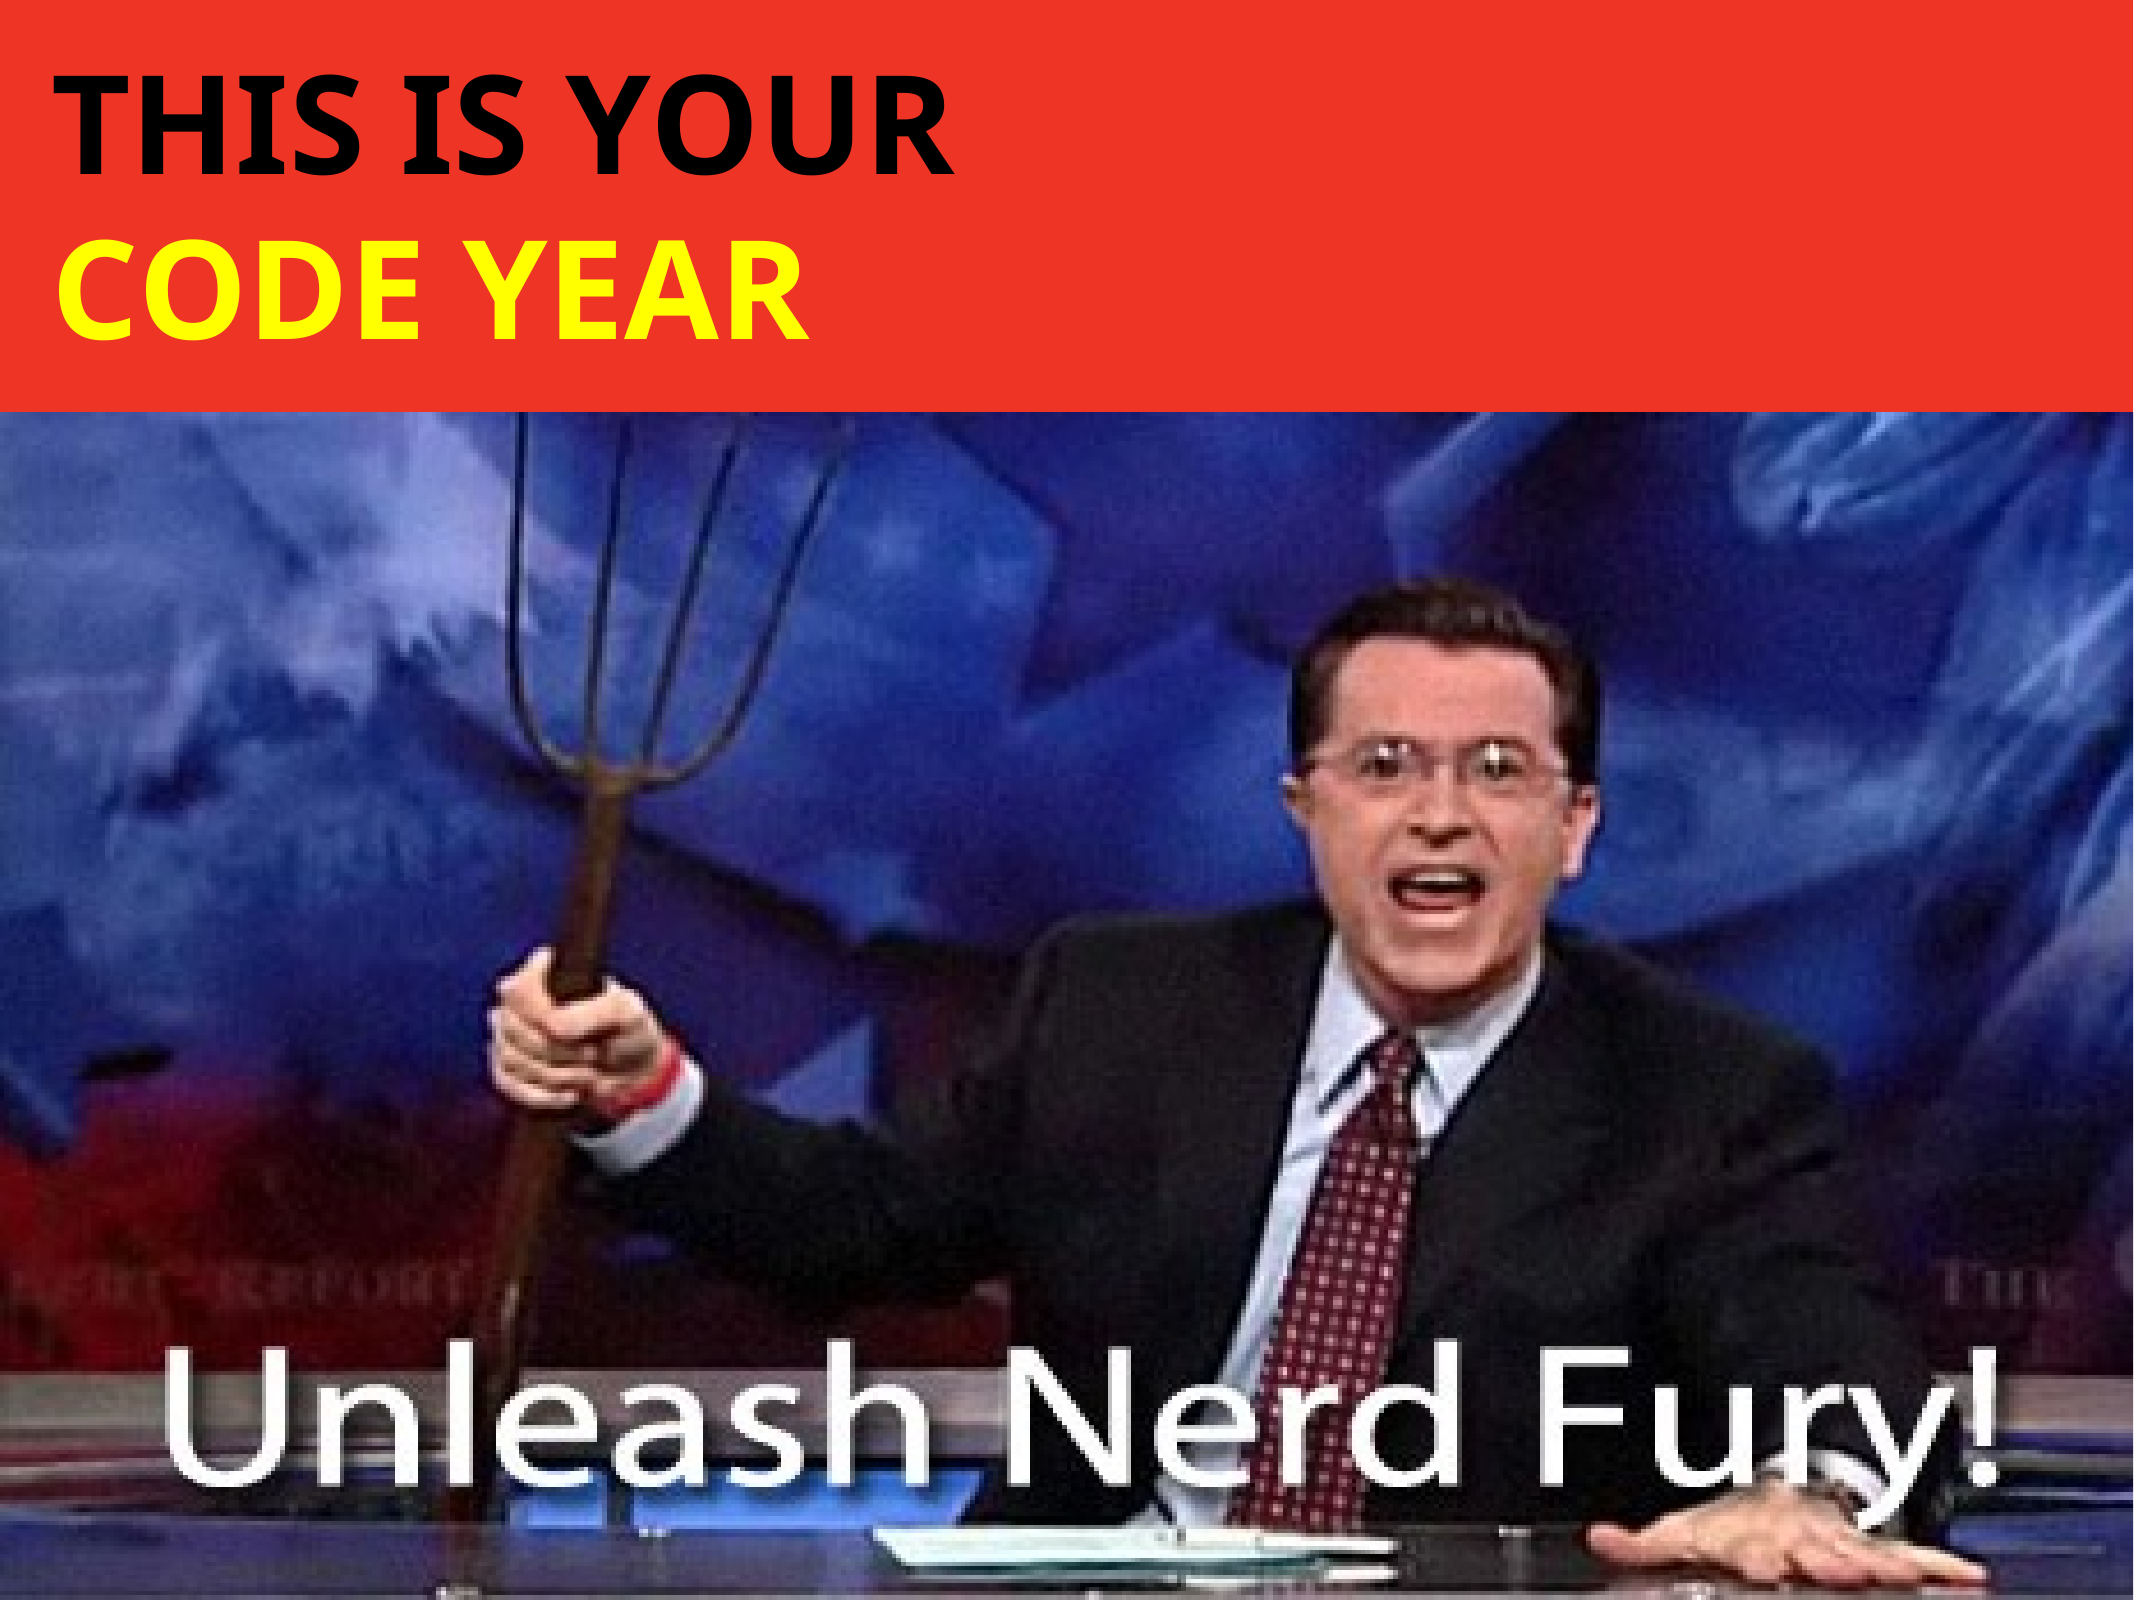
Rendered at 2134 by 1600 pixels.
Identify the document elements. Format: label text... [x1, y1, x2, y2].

picture [0, 412, 2134, 1600]
text_box THIS IS YOUR CODE YEAR [41, 37, 2134, 412]
